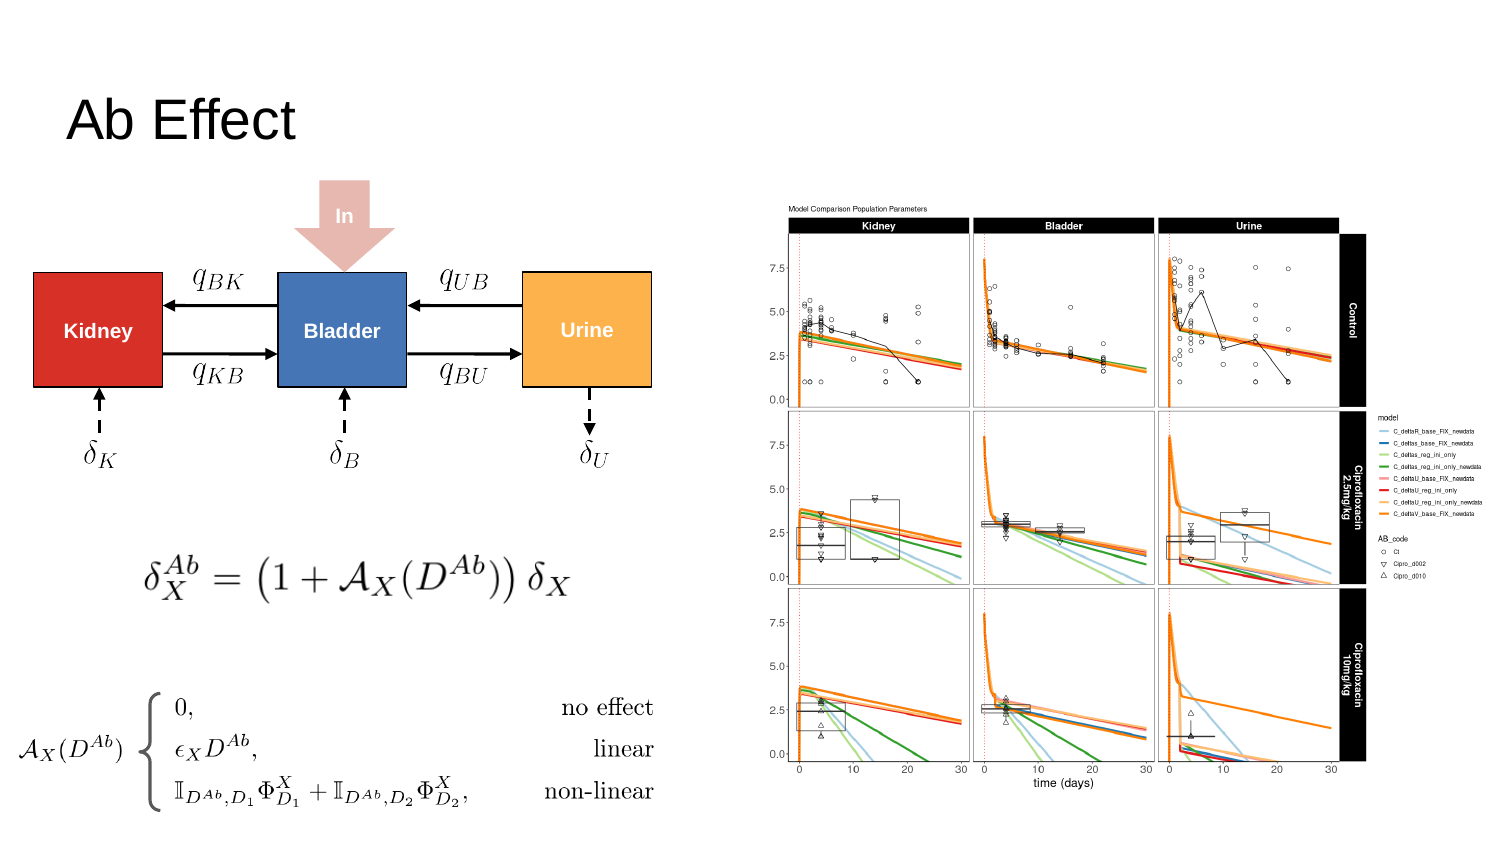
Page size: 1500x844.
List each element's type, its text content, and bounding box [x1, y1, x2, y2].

picture [440, 269, 488, 291]
text_box In [294, 180, 395, 273]
title Ab Effect [51, 72, 1449, 167]
picture [16, 716, 123, 777]
picture [440, 363, 488, 385]
picture [752, 202, 1490, 793]
picture [330, 440, 359, 468]
text_box Urine [522, 272, 652, 387]
picture [580, 440, 609, 468]
picture [193, 363, 243, 385]
text_box Kidney [33, 272, 163, 388]
text_box Bladder [277, 272, 407, 388]
picture [125, 526, 590, 621]
picture [84, 440, 117, 468]
picture [168, 679, 673, 815]
picture [193, 269, 244, 291]
